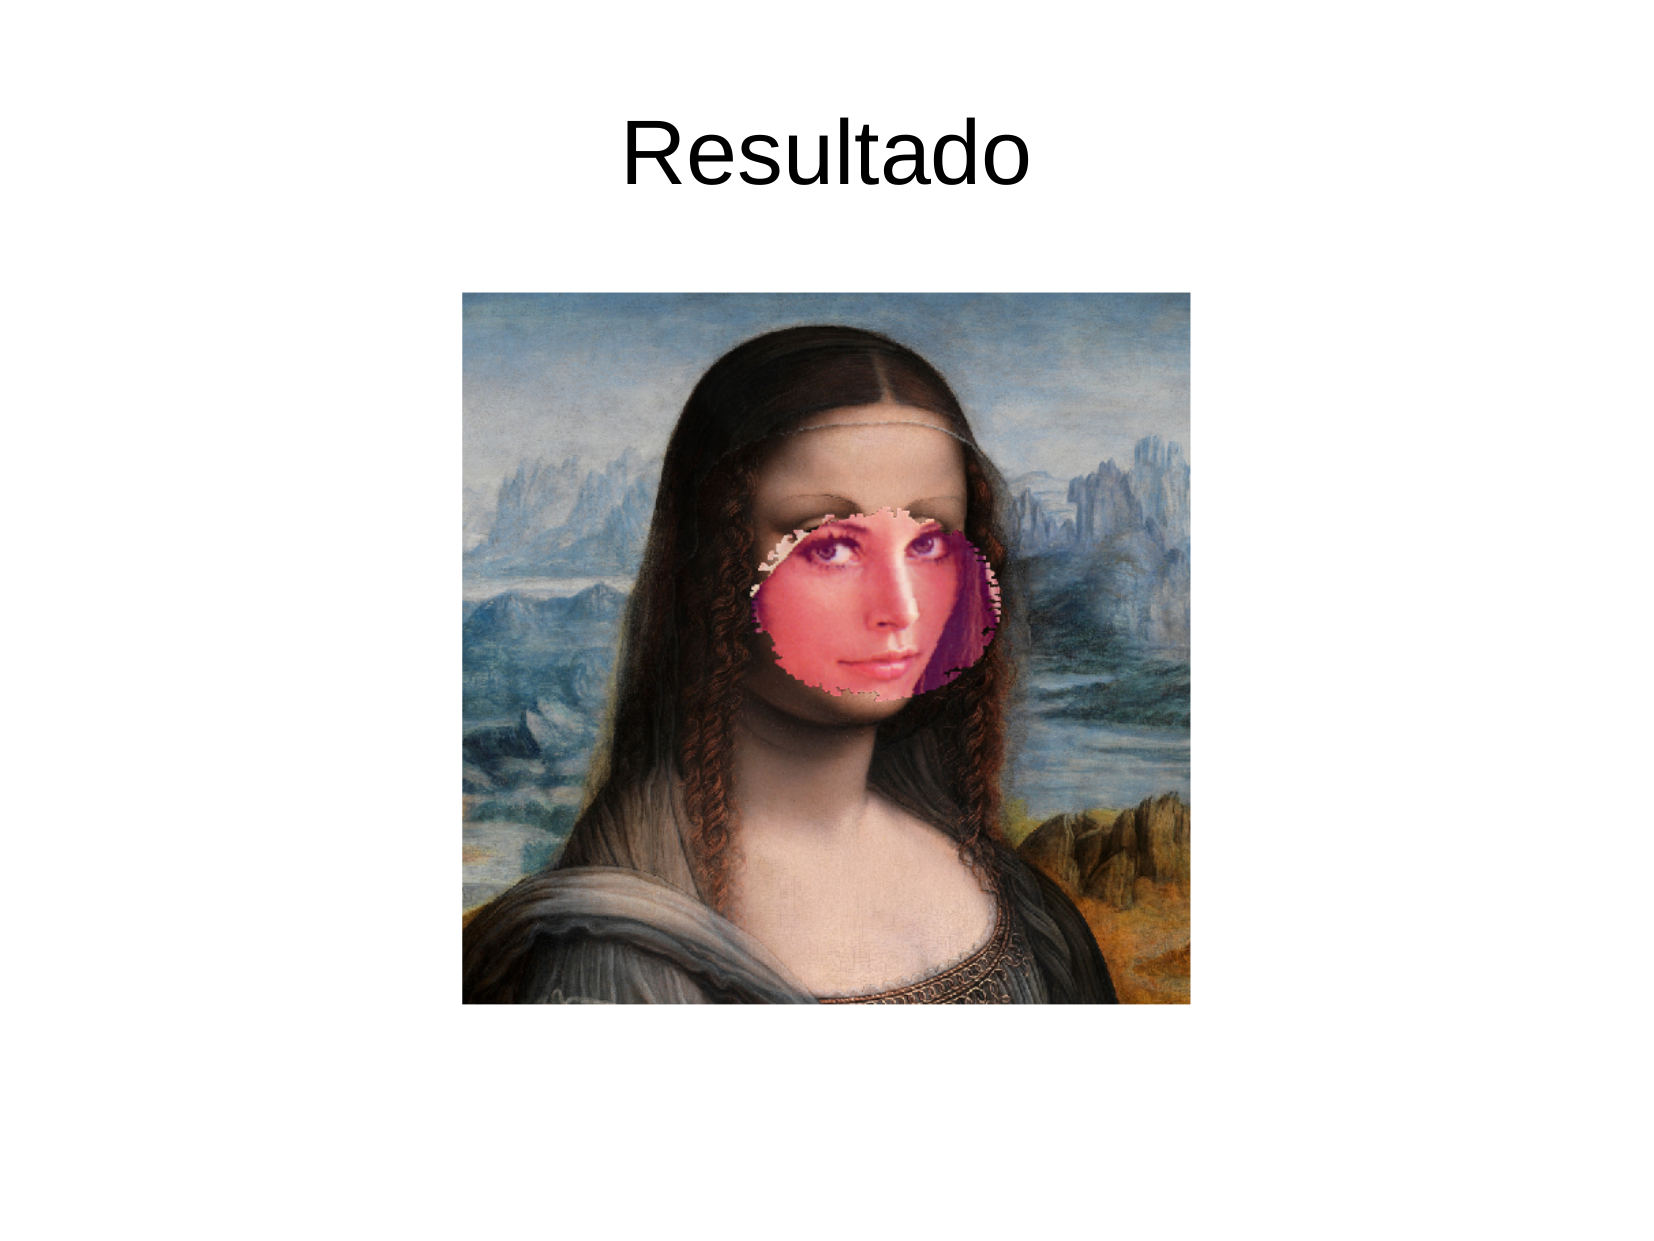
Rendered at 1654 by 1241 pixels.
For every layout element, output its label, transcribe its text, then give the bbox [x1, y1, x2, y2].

picture [461, 290, 1192, 1010]
title Resultado [82, 49, 1571, 257]
